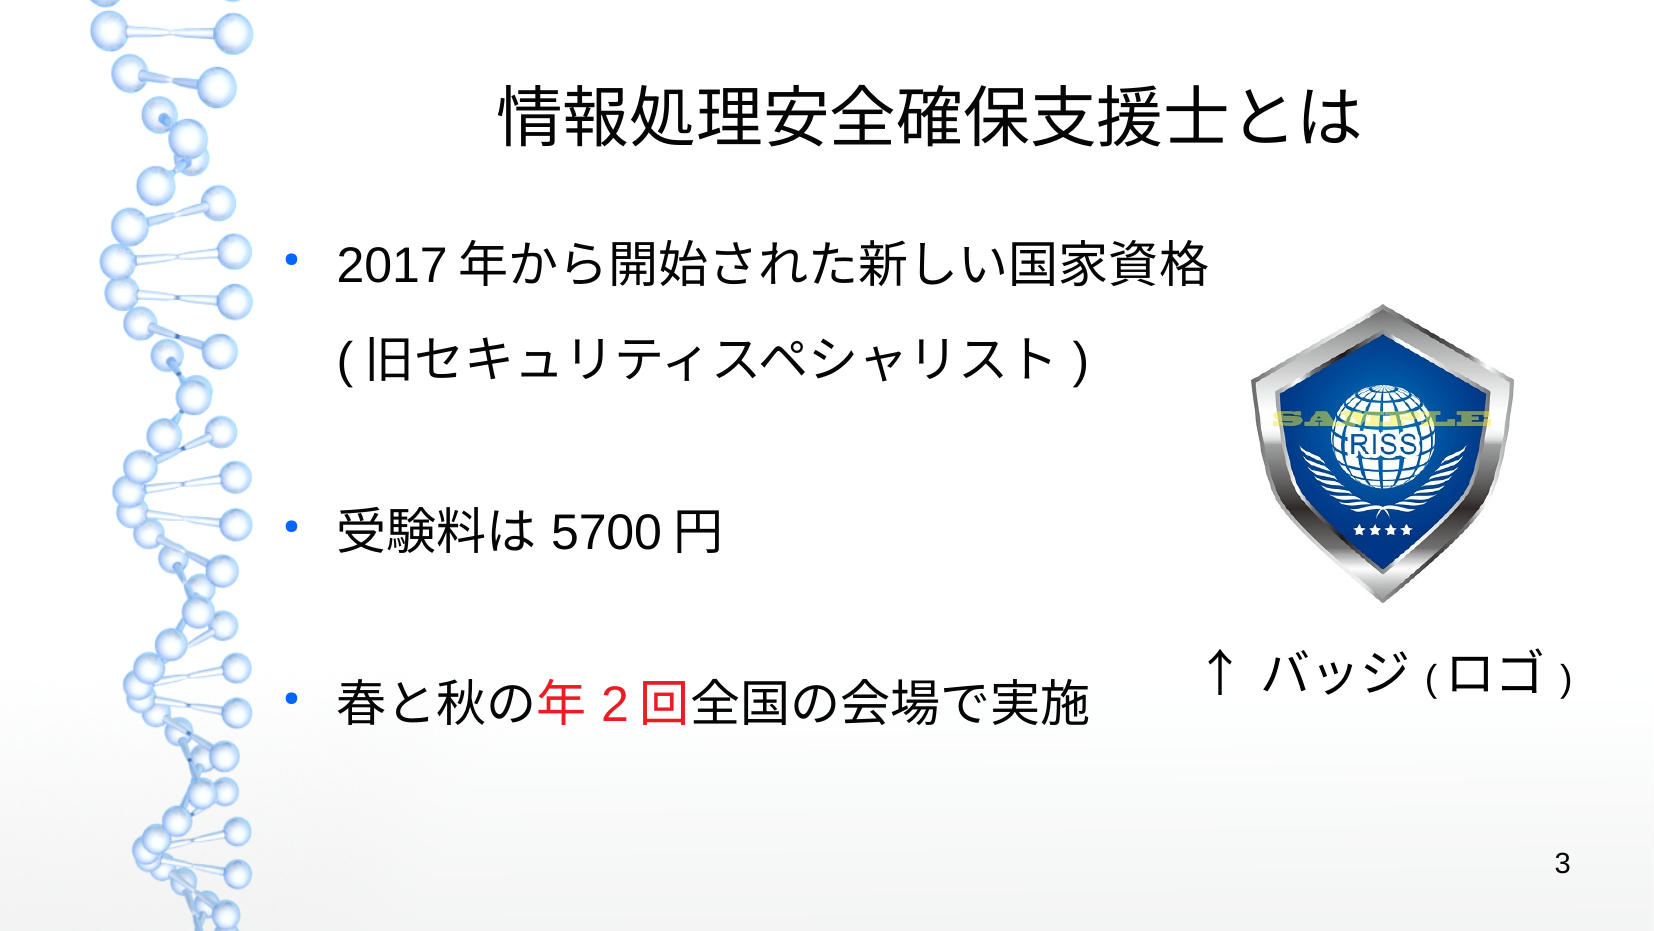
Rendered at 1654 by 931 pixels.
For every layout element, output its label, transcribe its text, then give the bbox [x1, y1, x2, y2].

text_box ↑バッジ(ロゴ) [1181, 625, 1619, 789]
list 2017年から開始された新しい国家資格 (旧セキュリティスペシャリスト) 受験料は5700円 春と秋の年2回全国の会場で実施 [265, 224, 1595, 764]
picture [0, 0, 1654, 931]
title 情報処理安全確保支援士とは [265, 35, 1595, 189]
